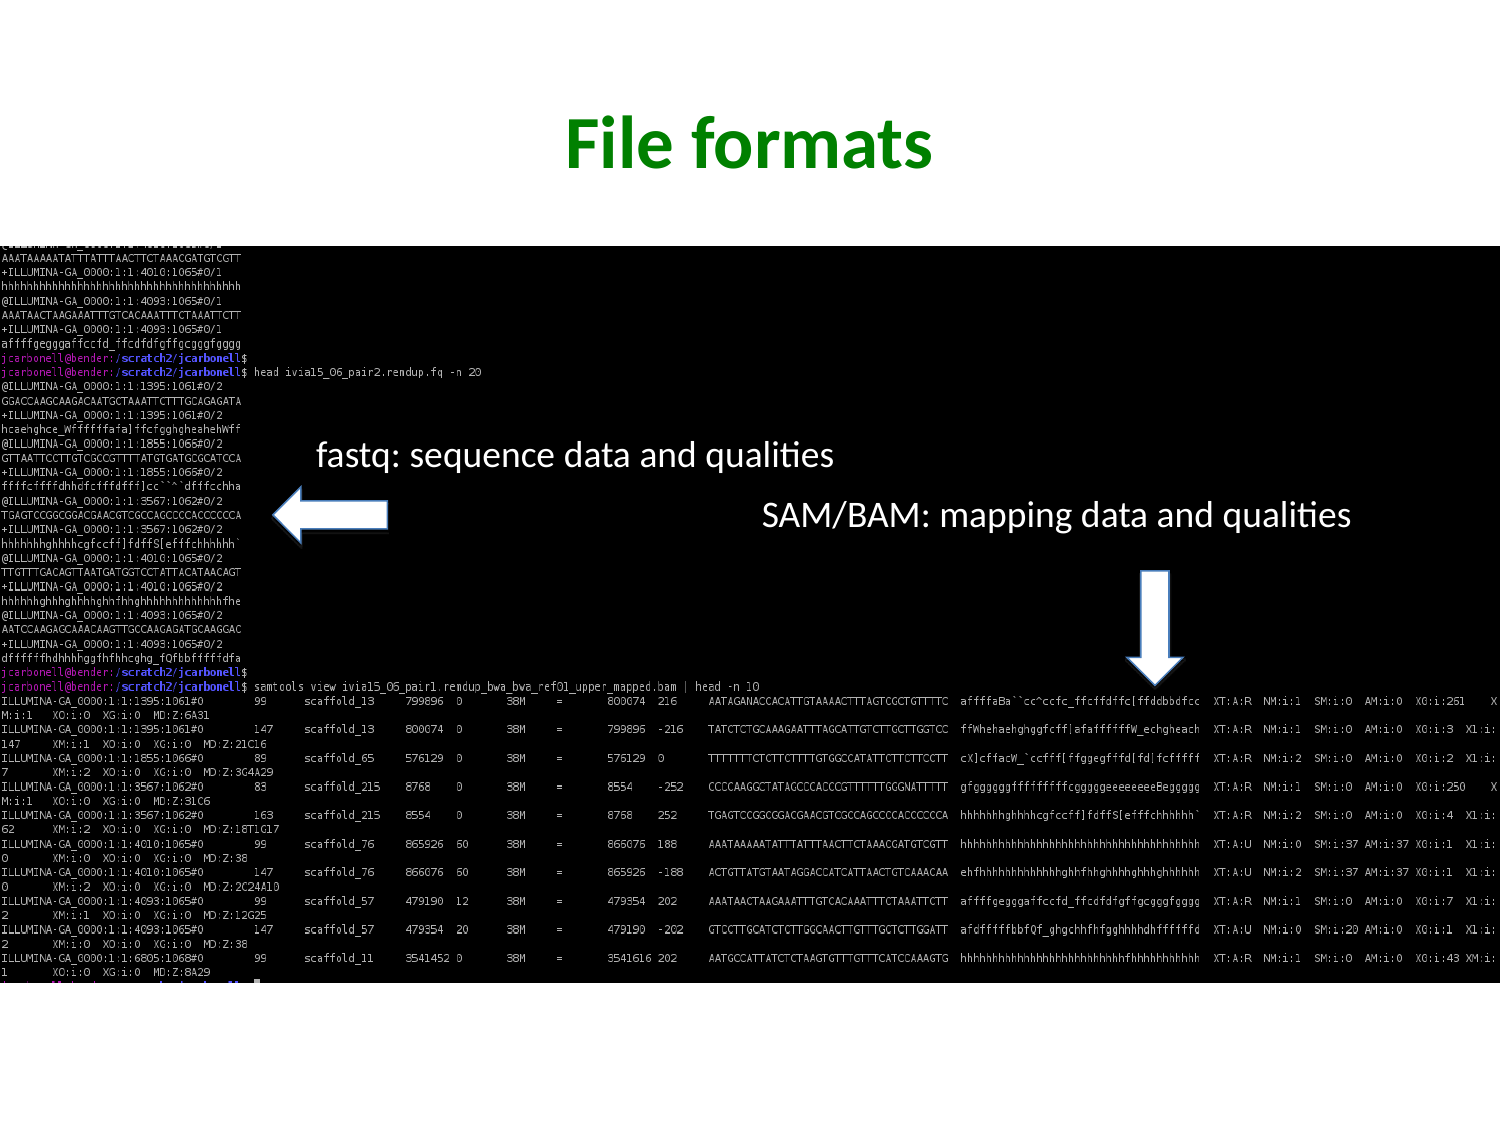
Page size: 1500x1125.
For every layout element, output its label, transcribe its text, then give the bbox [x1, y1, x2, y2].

text_box File formats [74, 45, 1425, 233]
text_box fastq: sequence data and qualities [301, 421, 850, 483]
text_box SAM/BAM: mapping data and qualities [747, 482, 1367, 543]
text_box [272, 486, 388, 543]
picture [0, 246, 1500, 983]
text_box [1126, 570, 1184, 686]
